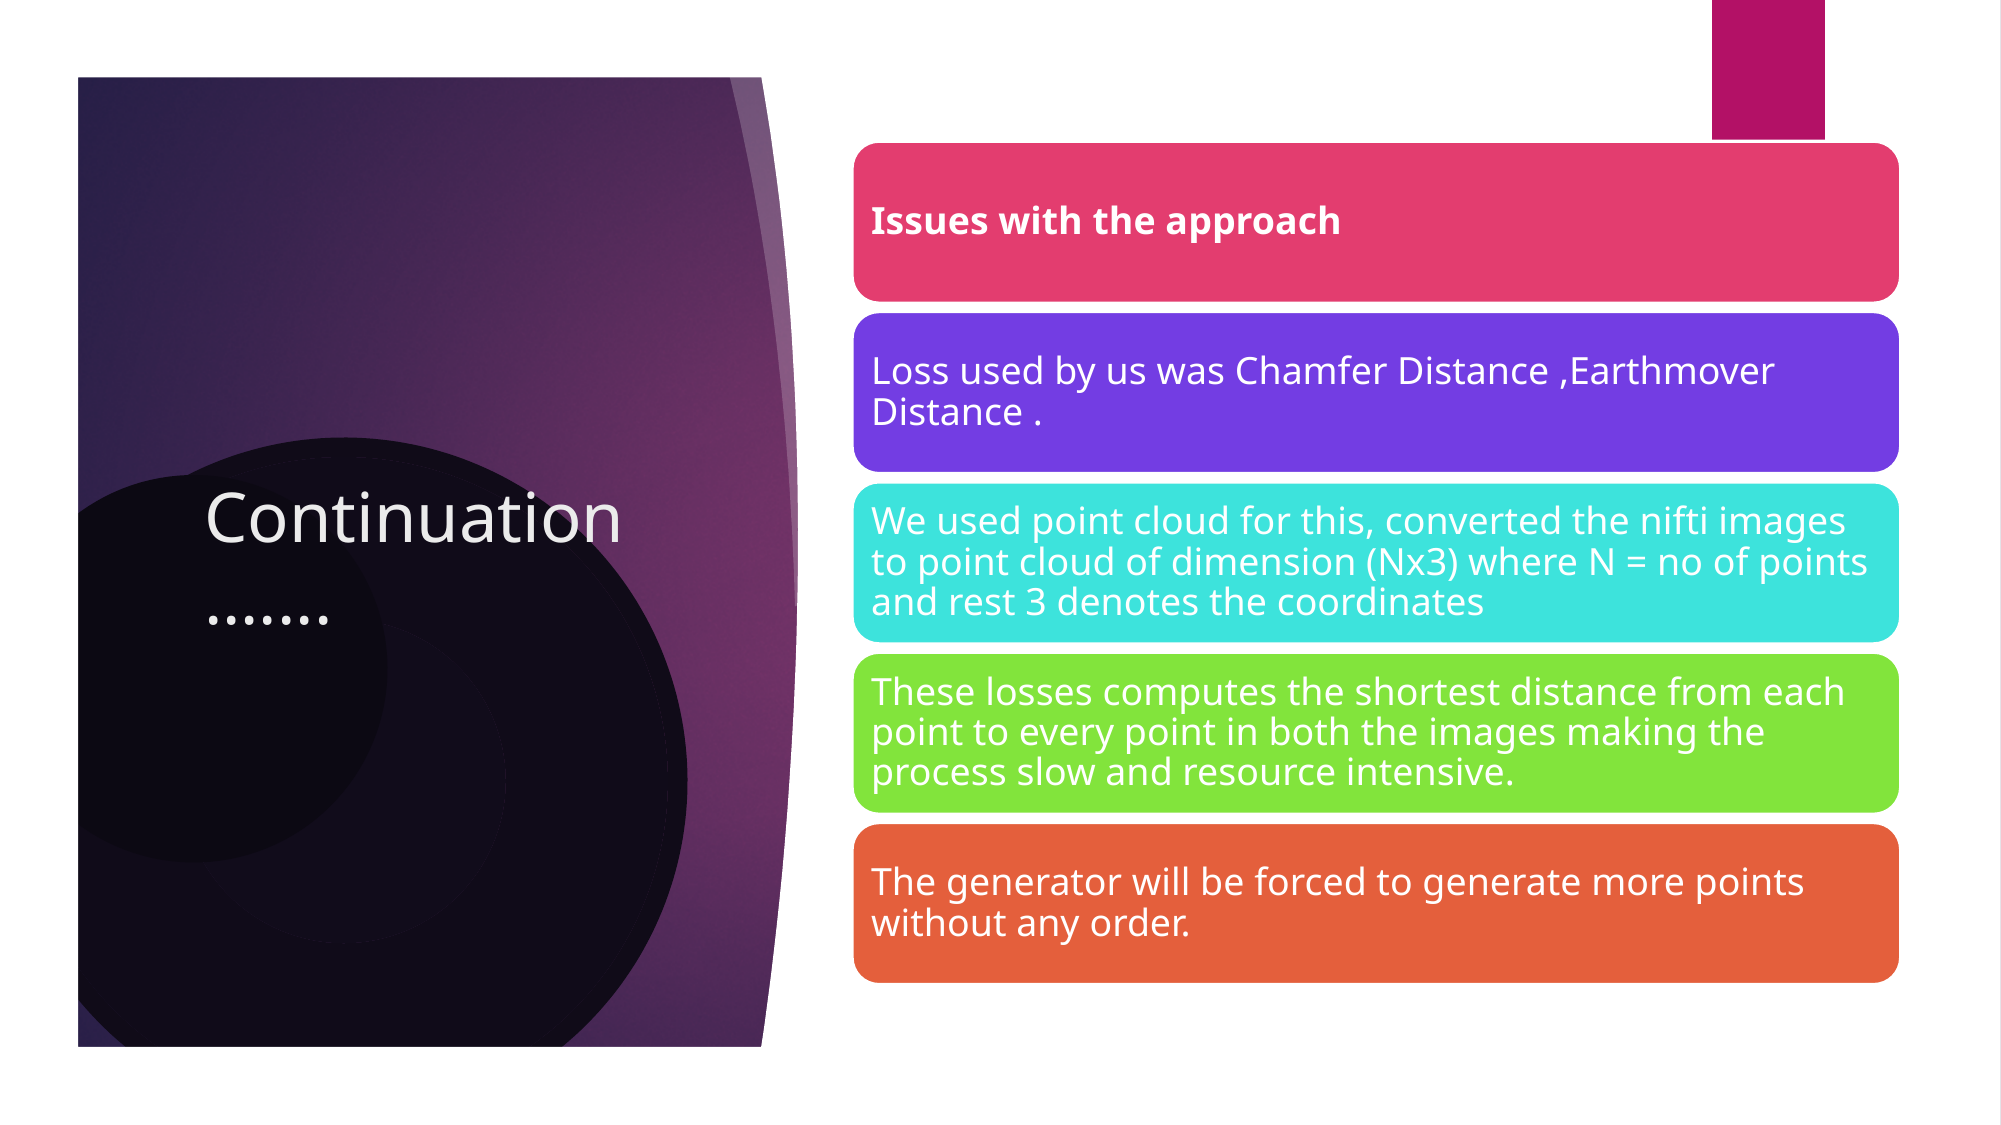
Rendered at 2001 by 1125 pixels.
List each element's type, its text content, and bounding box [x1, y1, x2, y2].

text_box [0, 0, 2000, 1125]
title Continuation ….... [189, 159, 673, 953]
text_box Loss used by us was Chamfer Distance ,Earthmover Distance . [852, 311, 1901, 474]
text_box Issues with the approach [852, 141, 1901, 304]
text_box These losses computes the shortest distance from each point to every point in both the images making the process slow and resource intensive. [852, 652, 1901, 815]
text_box We used point cloud for this, converted the nifti images to point cloud of dimension (Nx3) where N = no of points and rest 3 denotes the coordinates [852, 481, 1901, 644]
text_box The generator will be forced to generate more points without any order. [852, 822, 1901, 985]
